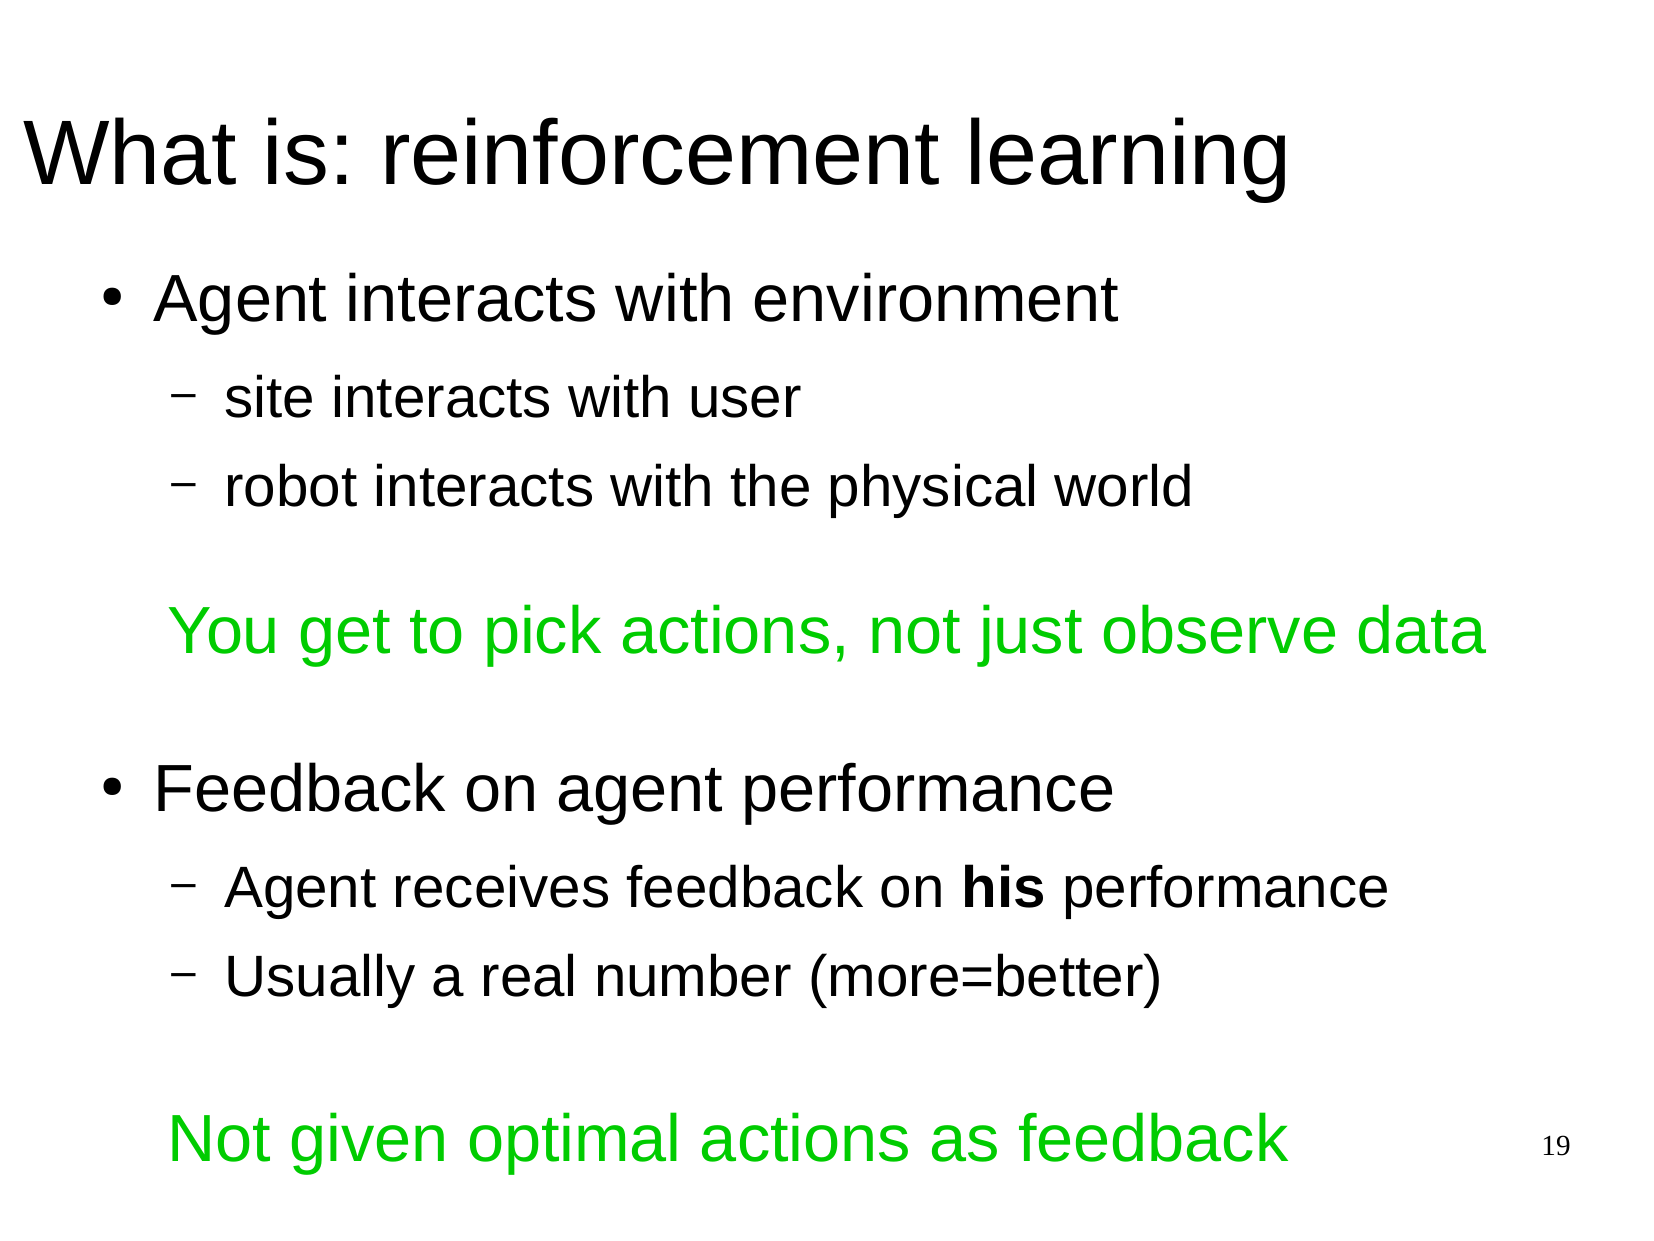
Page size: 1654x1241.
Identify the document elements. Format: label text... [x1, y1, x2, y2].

text_box You get to pick actions, not just observe data [152, 585, 1507, 676]
text_box Not given optimal actions as feedback [152, 1093, 1309, 1241]
list Agent interacts with environment site interacts with user robot interacts with the physical world Feedback on agent performance Agent receives feedback on his performance Usually a real number (more=better) [82, 260, 1571, 1211]
title What is: reinforcement learning [23, 49, 1512, 257]
